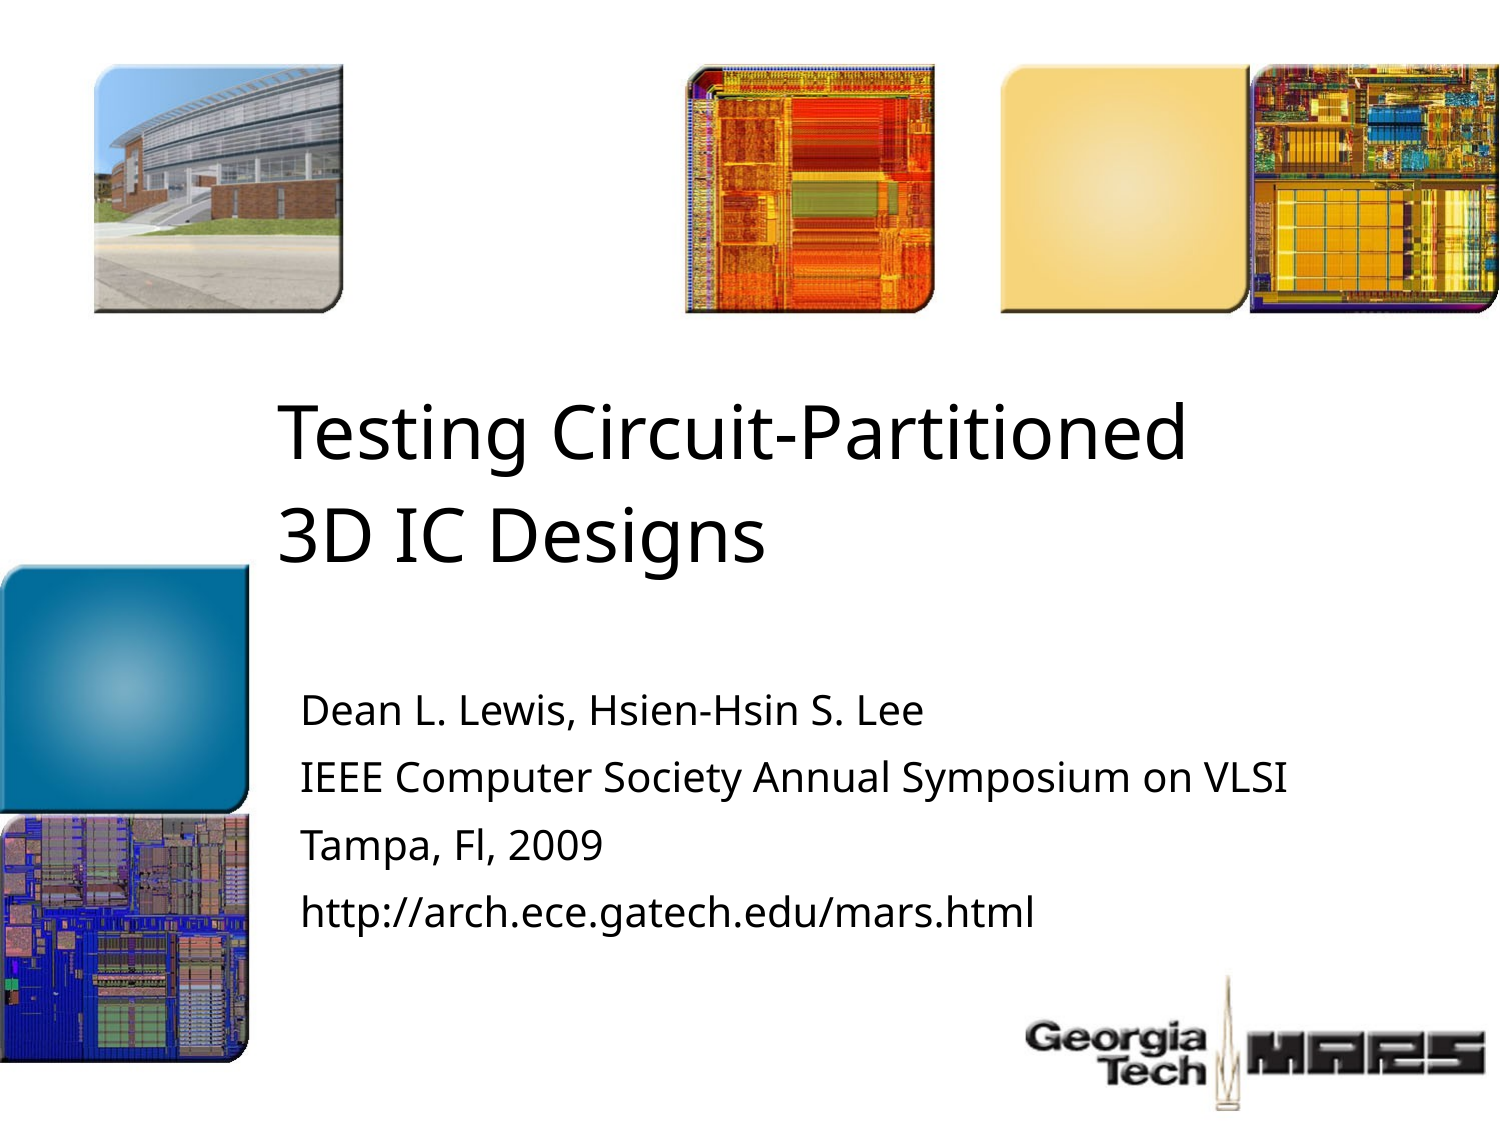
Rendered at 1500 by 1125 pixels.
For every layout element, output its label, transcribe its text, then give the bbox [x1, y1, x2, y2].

picture [0, 0, 1500, 1125]
title Testing Circuit-Partitioned 3D IC Designs [262, 326, 1463, 638]
subtitle Dean L. Lewis, Hsien-Hsin S. Lee IEEE Computer Society Annual Symposium on VLSI Tampa, Fl, 2009 http://arch.ece.gatech.edu/mars.html [300, 607, 1463, 1013]
